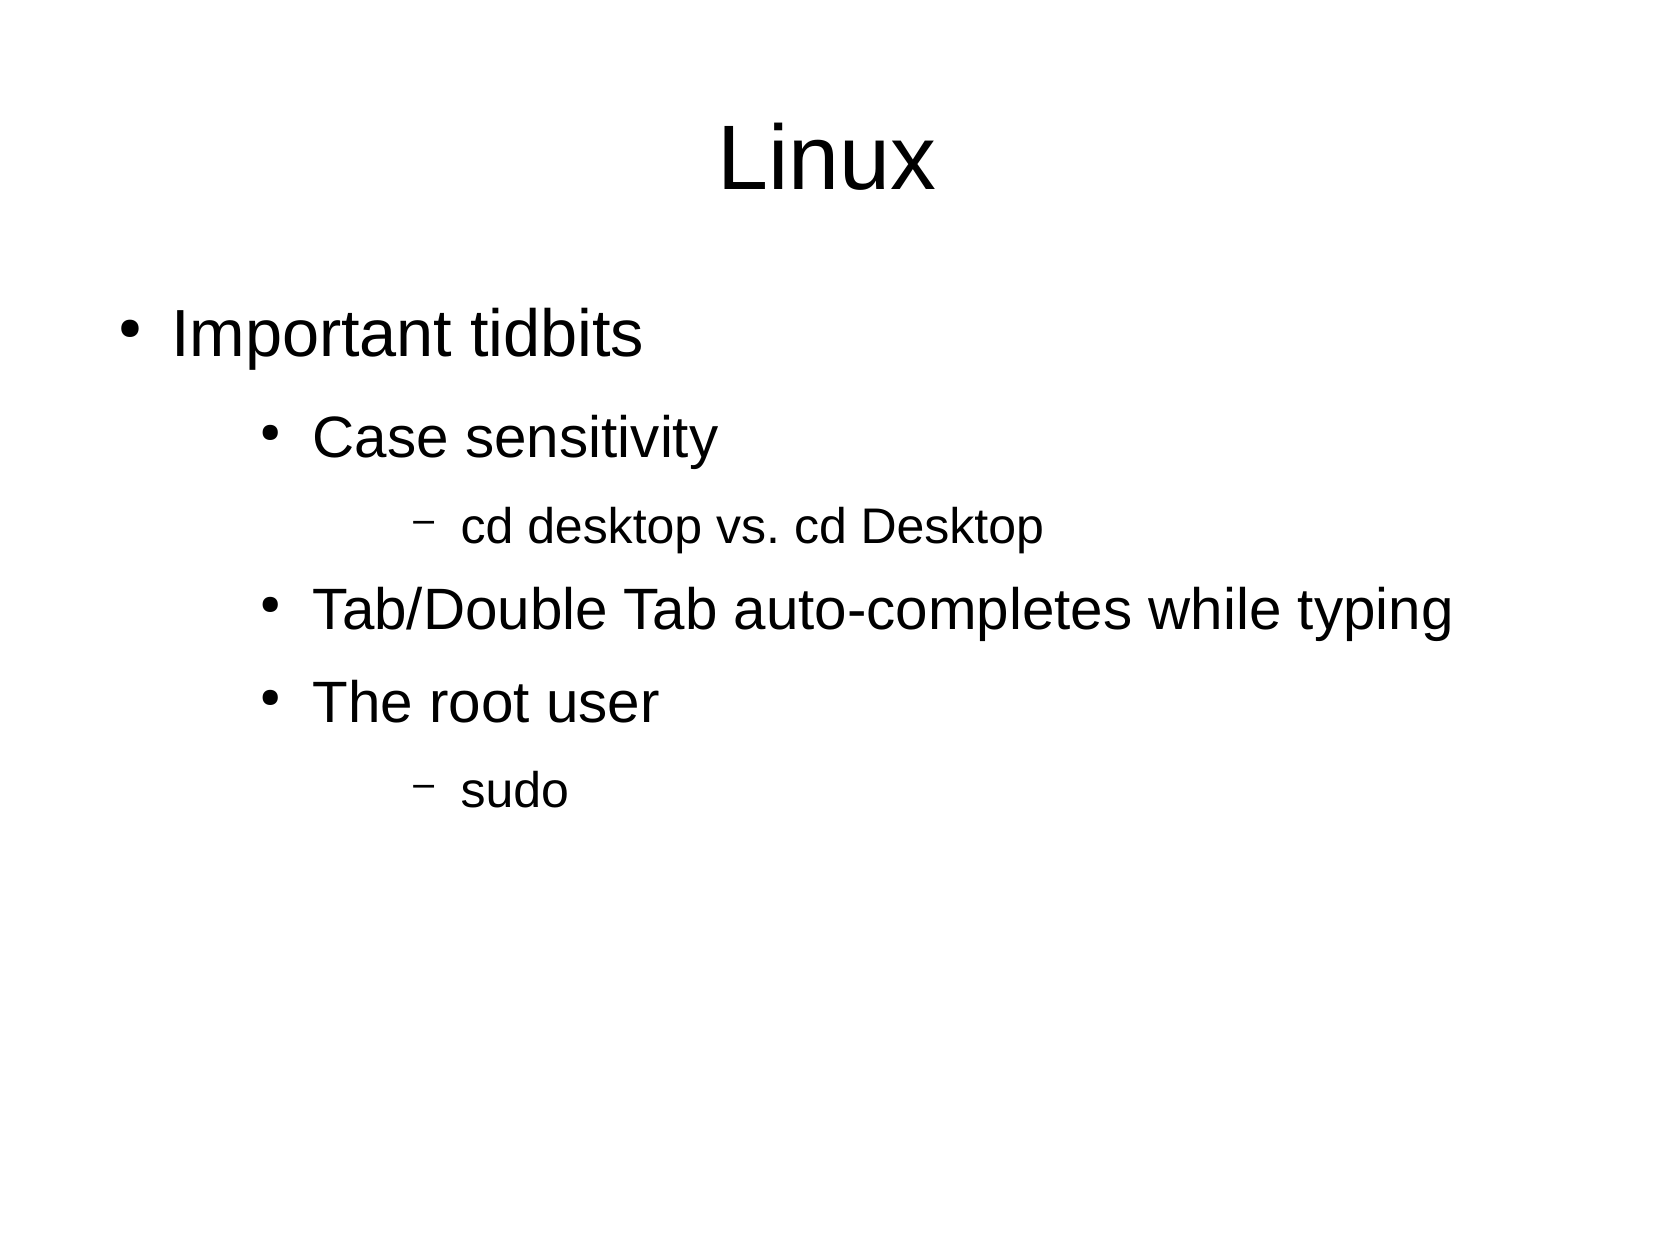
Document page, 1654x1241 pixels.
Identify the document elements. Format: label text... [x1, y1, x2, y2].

title Linux [82, 49, 1571, 257]
list Important tidbits Case sensitivity cd desktop vs. cd Desktop Tab/Double Tab auto-completes while typing The root user sudo [82, 290, 1571, 1109]
